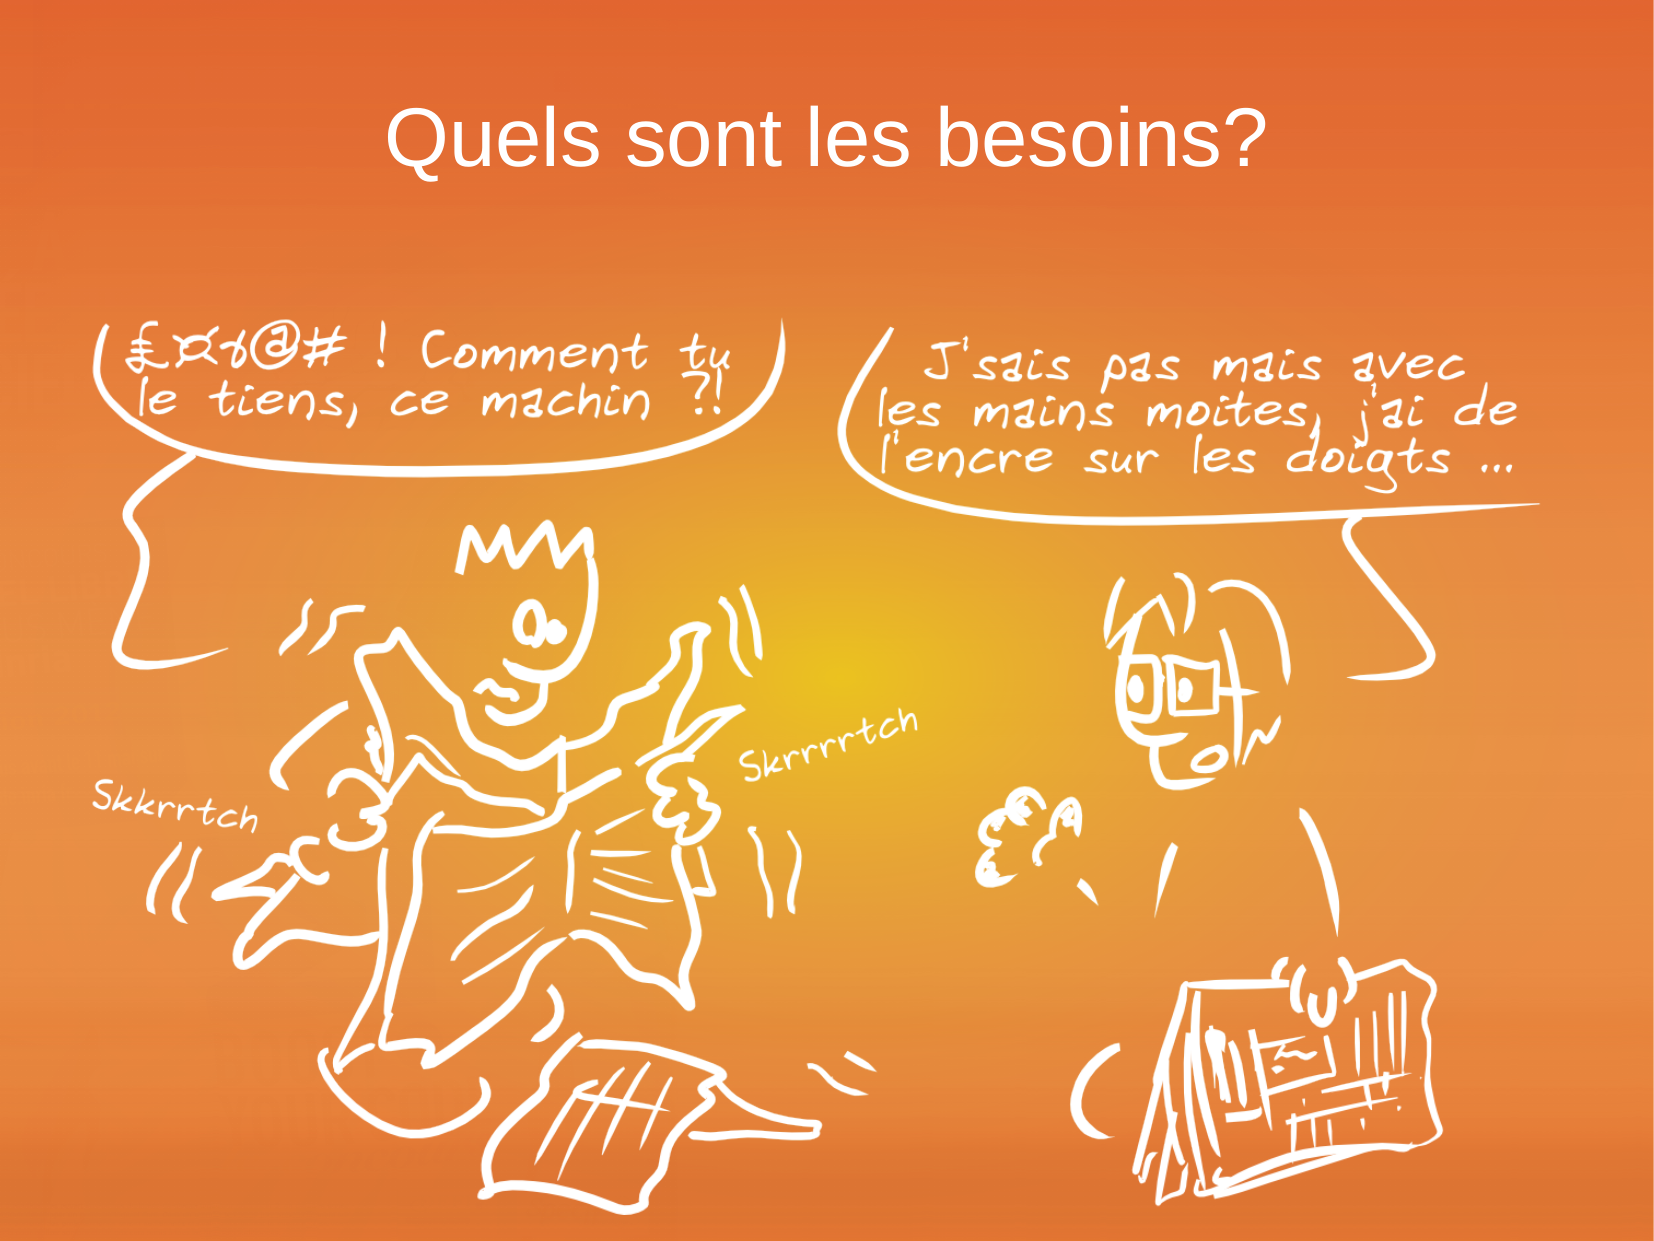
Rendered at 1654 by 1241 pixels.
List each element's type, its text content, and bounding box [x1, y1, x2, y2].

picture [0, 0, 1654, 1241]
subtitle Quels sont les besoins? [82, 49, 1571, 152]
